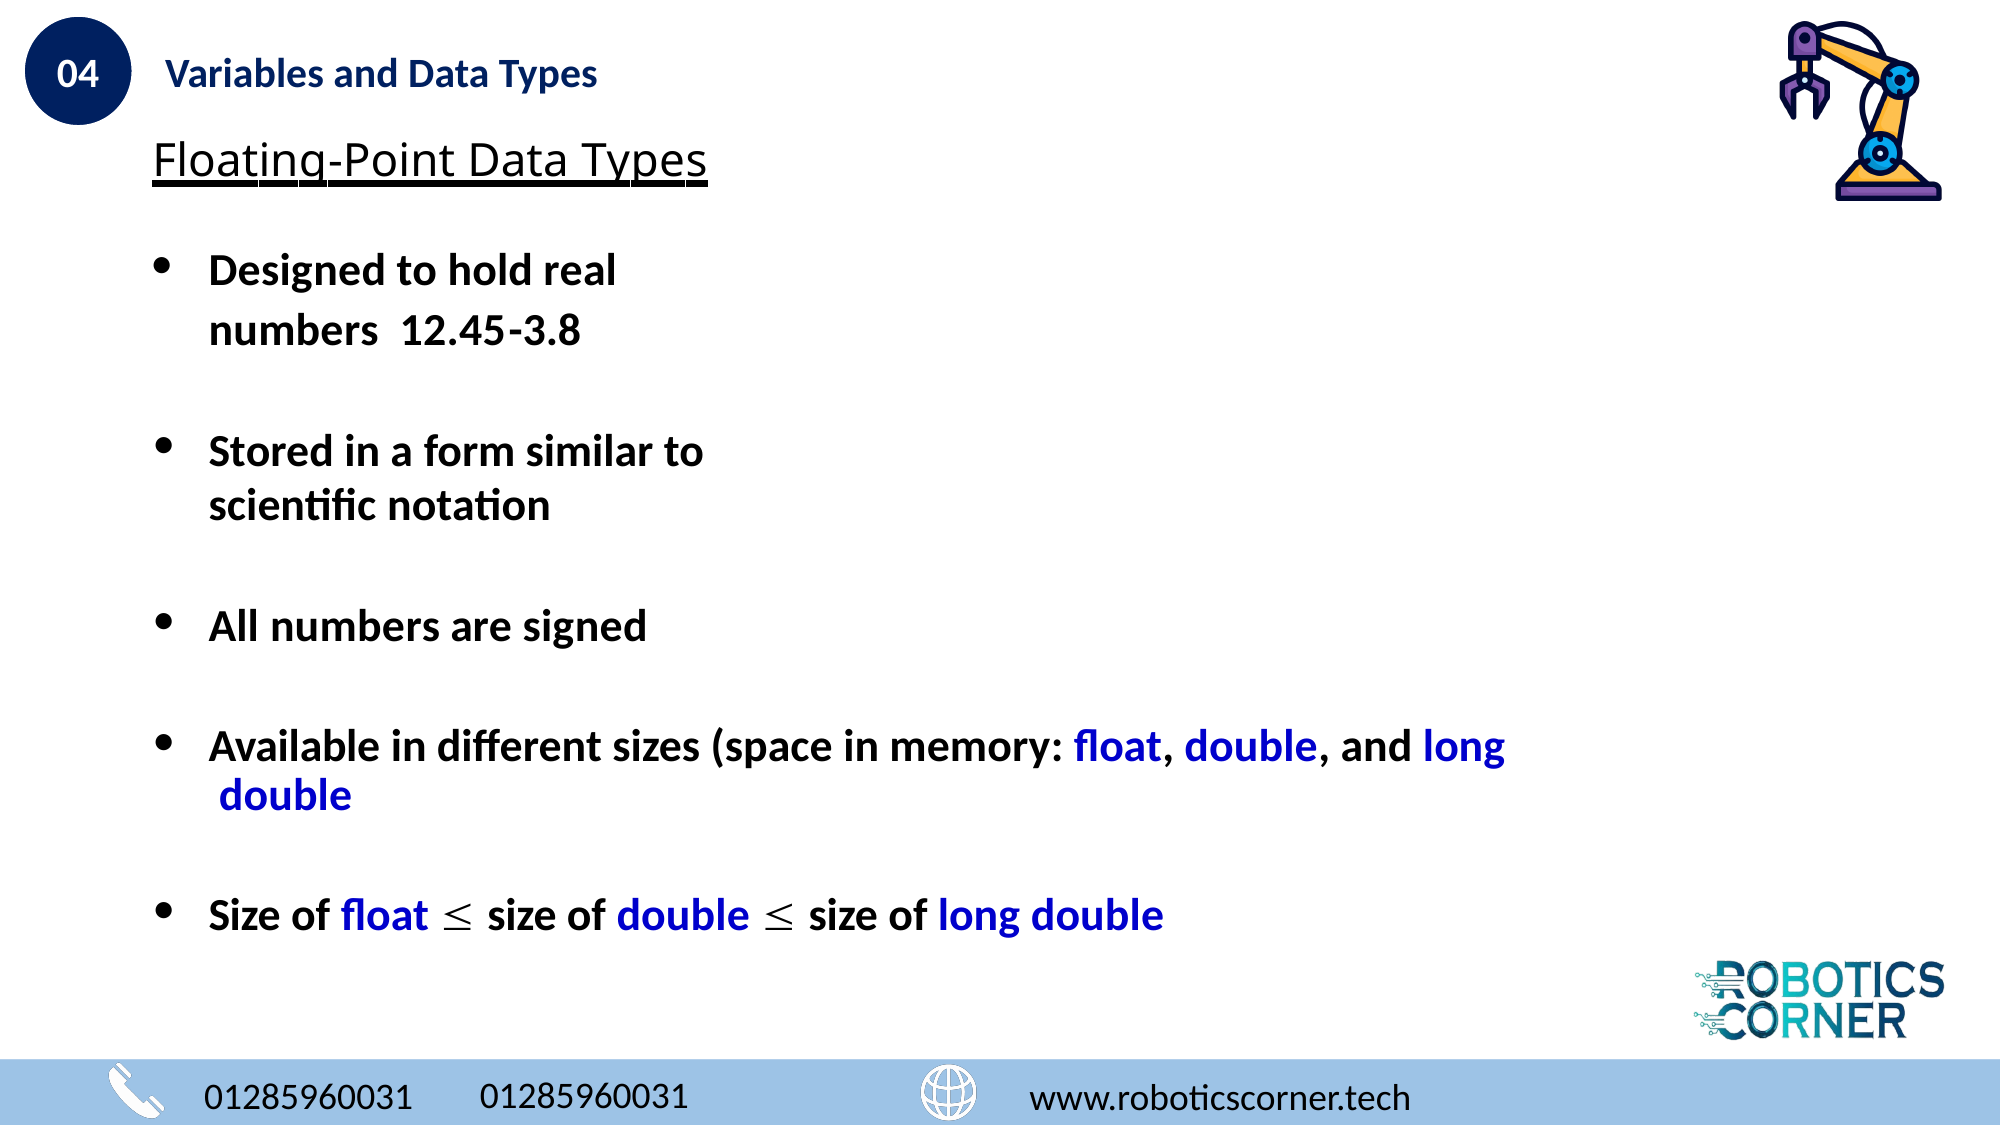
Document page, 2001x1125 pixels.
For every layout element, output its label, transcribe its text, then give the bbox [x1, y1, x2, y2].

picture [1771, 21, 1950, 201]
picture [103, 1057, 170, 1124]
title Floating-Point Data Types [150, 62, 916, 233]
text_box [0, 1059, 915, 1125]
text_box 01285960031 [465, 1063, 811, 1124]
picture [1680, 859, 1953, 1059]
picture [915, 1059, 981, 1125]
text_box Variables and Data Types [150, 38, 697, 103]
text_box [981, 1059, 2000, 1125]
text_box 01285960031 [189, 1064, 495, 1125]
text_box www.roboticscorner.tech [1014, 1065, 1531, 1125]
text_box 04 [22, 14, 134, 128]
text_box Designed to hold real numbers 12.45 -3.8 Stored in a form similar to scientific notation All numbers are signed Available in different sizes (space in memory: float, double, and long double Size of float  size of double  size of long double [150, 233, 1512, 940]
